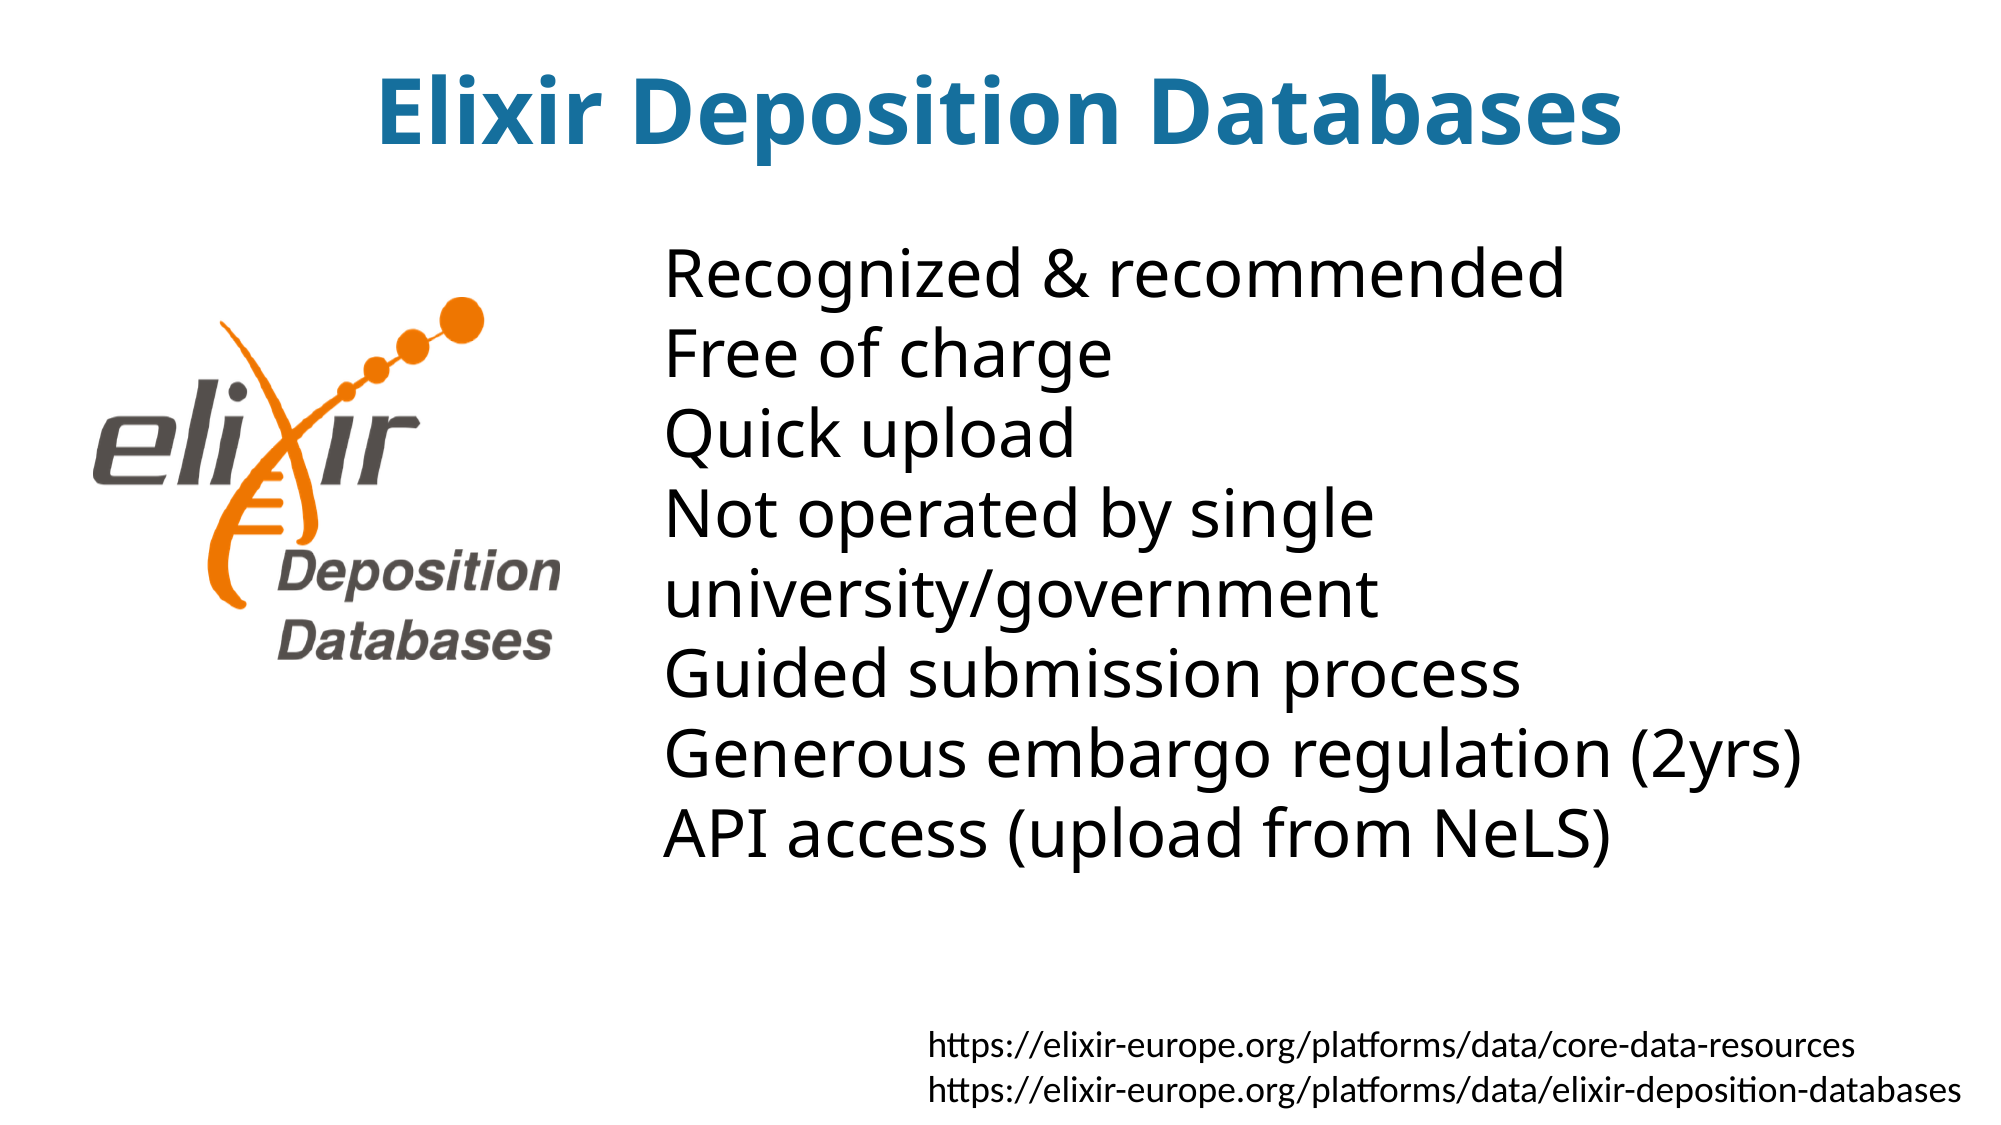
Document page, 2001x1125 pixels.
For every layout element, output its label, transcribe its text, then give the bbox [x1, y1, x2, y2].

text_box https://elixir-europe.org/platforms/data/core-data-resources https://elixir-europe.org/platforms/data/elixir-deposition-databases [912, 1012, 2000, 1125]
text_box Recognized & recommended Free of charge Quick upload Not operated by single university/government Guided submission process Generous embargo regulation (2yrs) API access (upload from NeLS) [648, 223, 1913, 958]
picture [86, 287, 580, 672]
text_box Elixir Deposition Databases [137, 5, 1863, 223]
